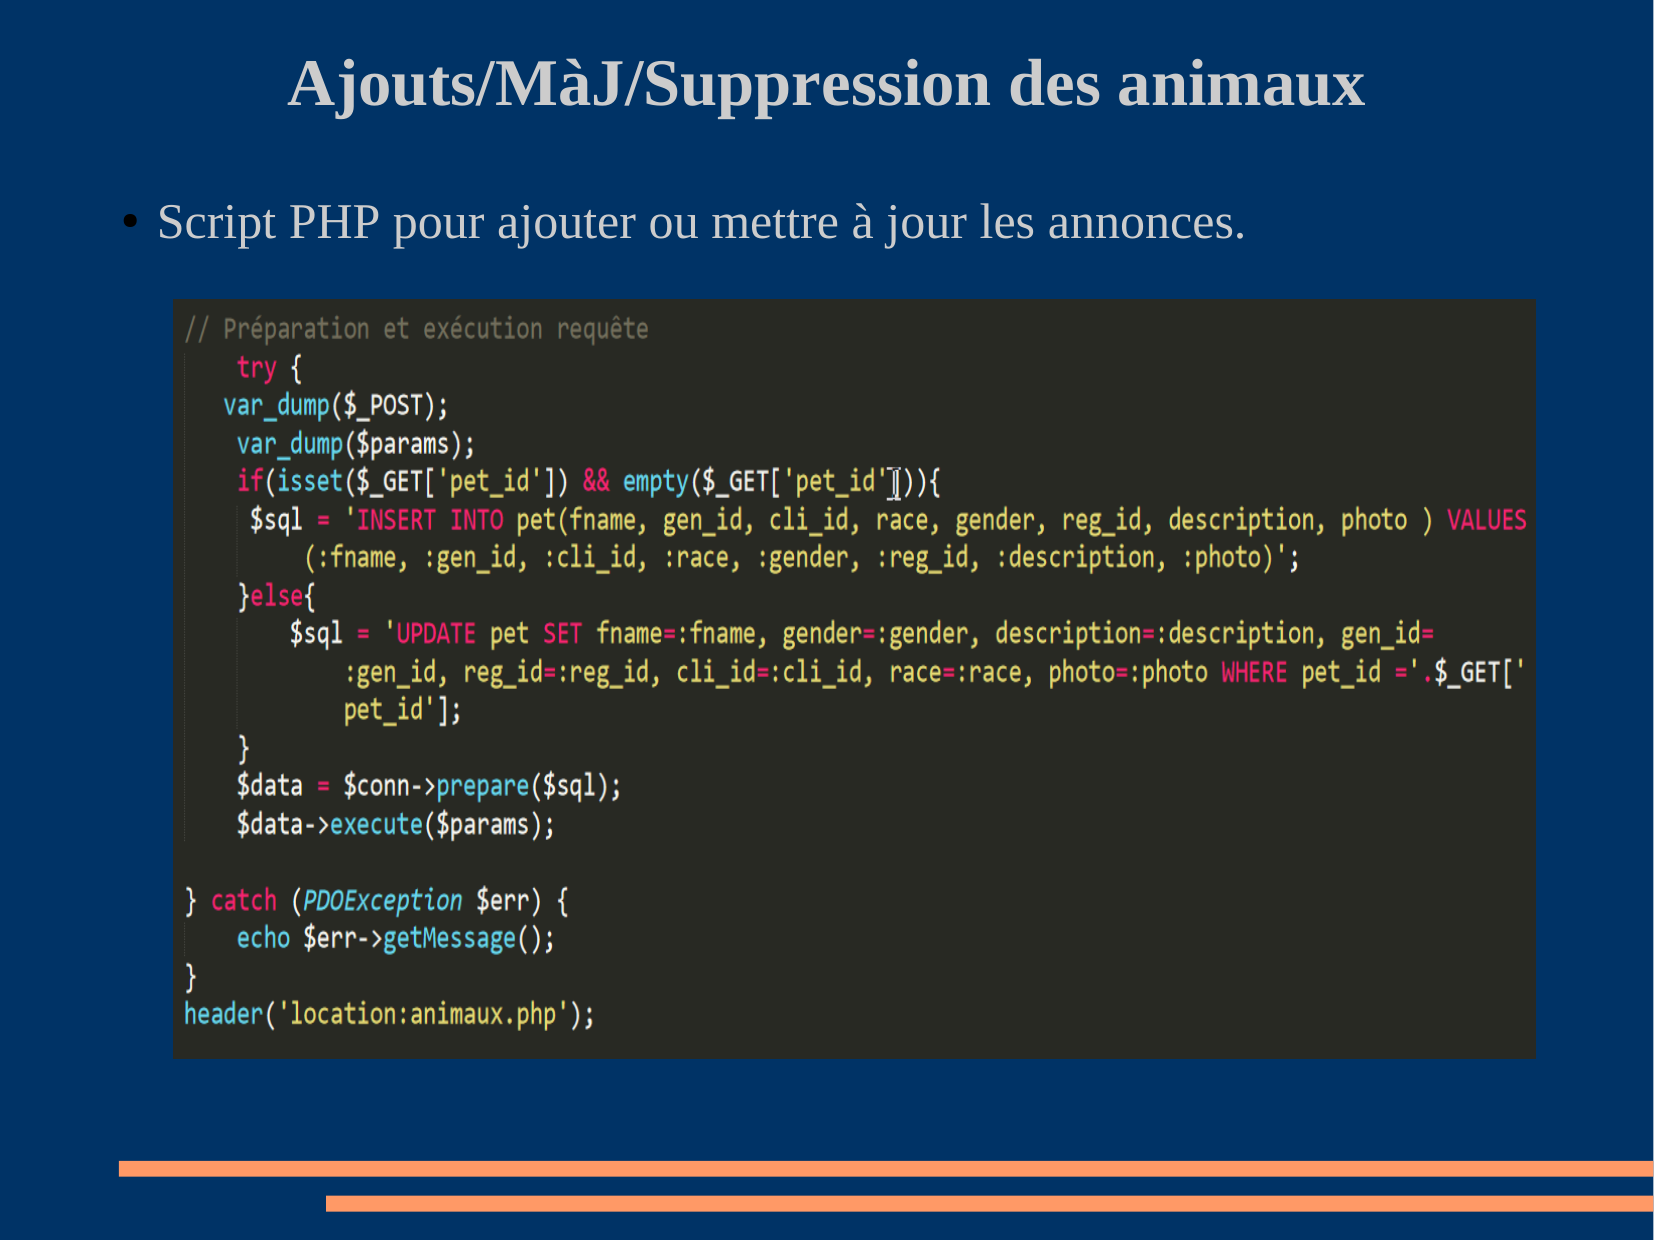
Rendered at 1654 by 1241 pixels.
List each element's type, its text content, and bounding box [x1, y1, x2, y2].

subtitle Ajouts/MàJ/Suppression des animaux Script PHP pour ajouter ou mettre à jour les annonces. [121, 46, 1534, 1132]
